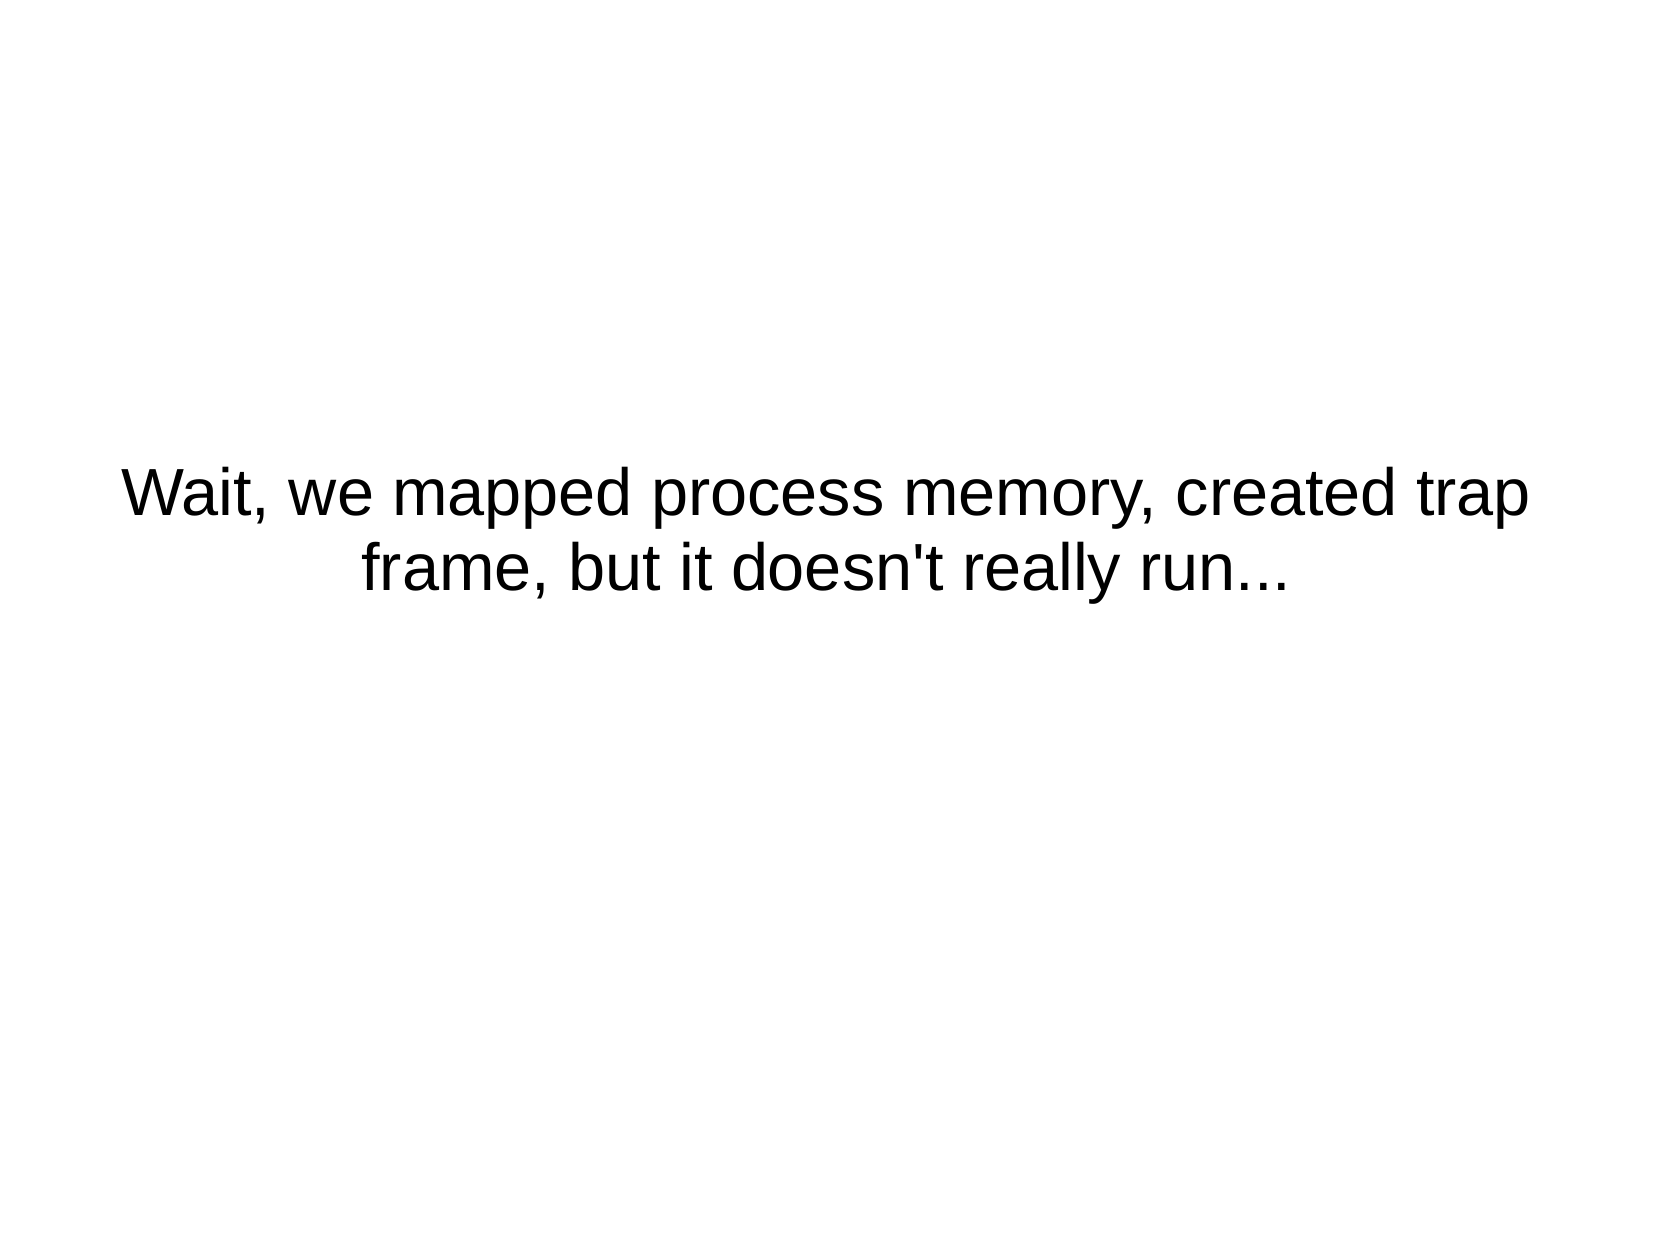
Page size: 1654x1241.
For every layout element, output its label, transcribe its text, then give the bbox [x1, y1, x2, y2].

subtitle Wait, we mapped process memory, created trap frame, but it doesn't really run... [82, 49, 1571, 1010]
